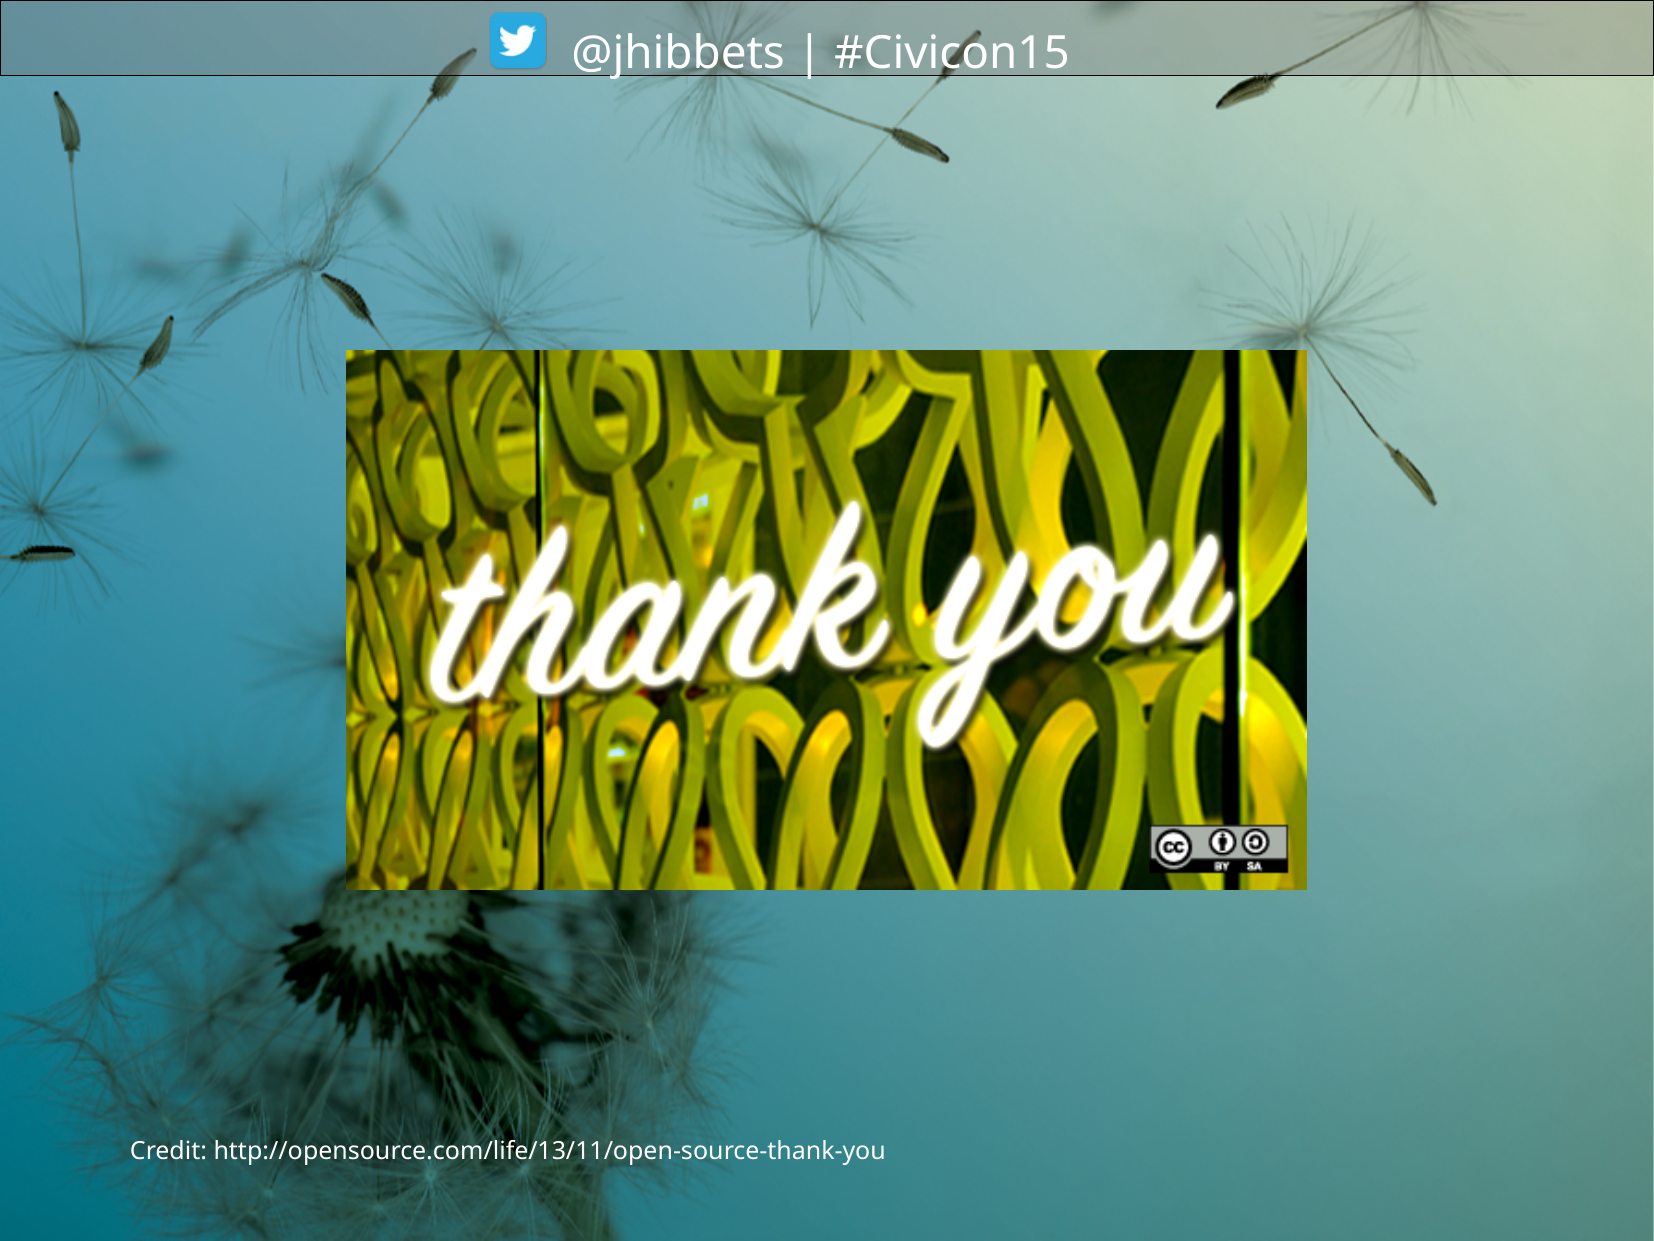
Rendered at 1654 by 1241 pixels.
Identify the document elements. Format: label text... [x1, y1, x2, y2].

picture [488, 11, 549, 72]
text_box Credit: http://opensource.com/life/13/11/open-source-thank-you [115, 1125, 891, 1165]
picture [0, 76, 1654, 1241]
